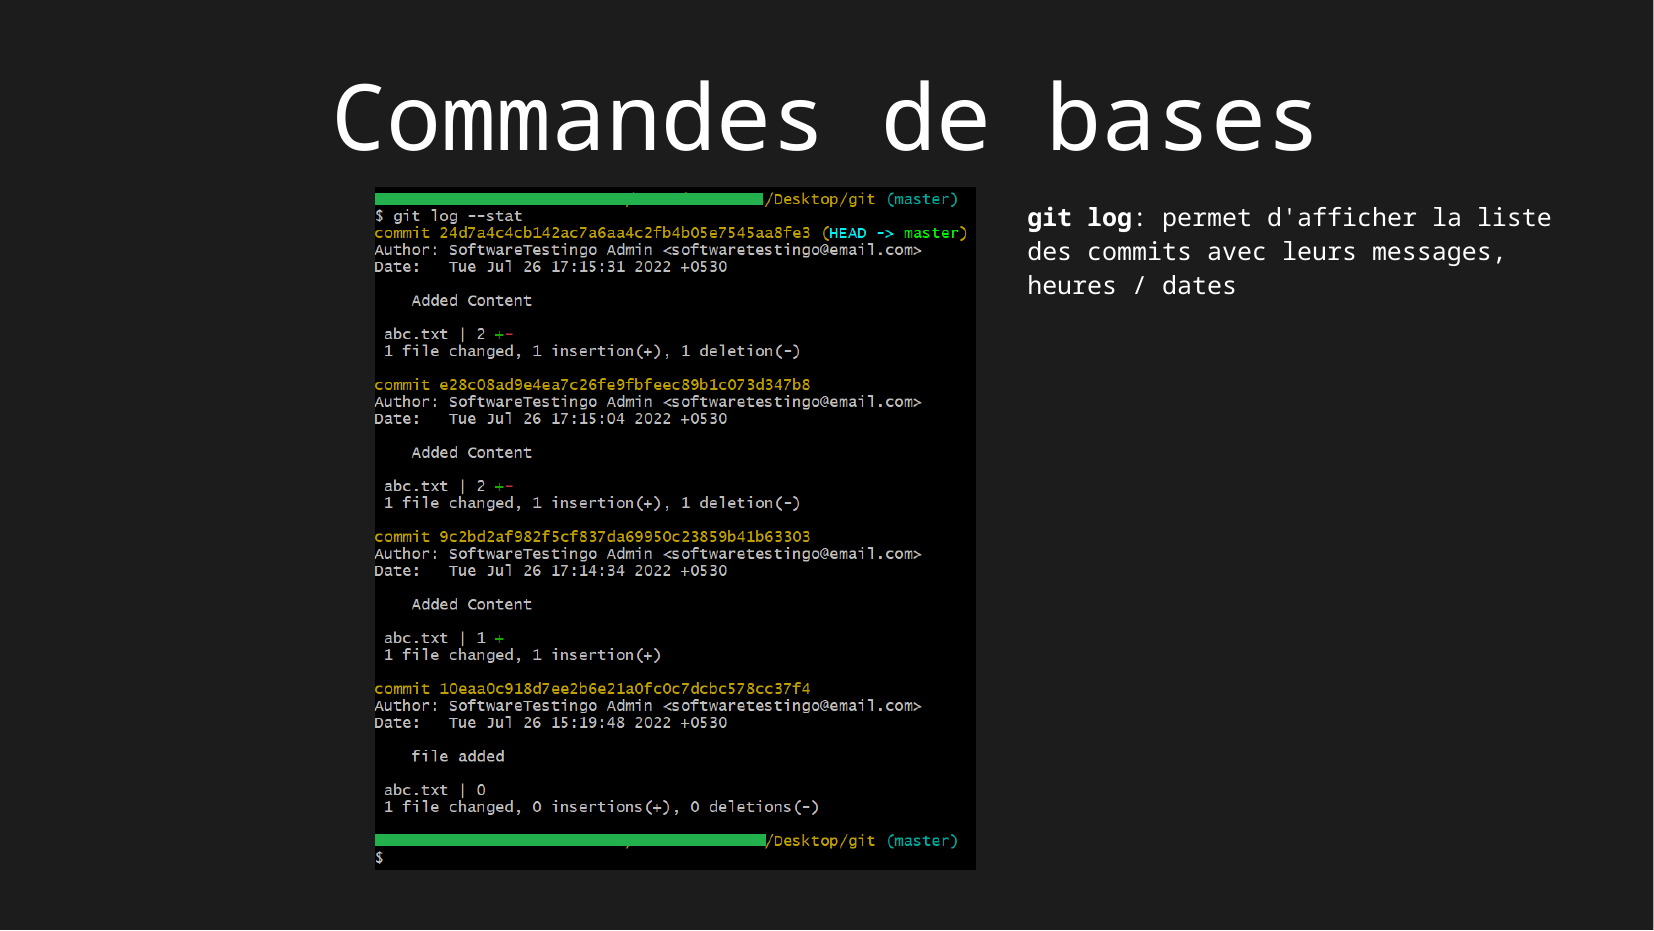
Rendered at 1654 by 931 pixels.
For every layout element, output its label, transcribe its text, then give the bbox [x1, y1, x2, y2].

picture [375, 187, 976, 870]
title Commandes de bases [82, 37, 1571, 193]
text_box git log: permet d'afficher la liste des commits avec leurs messages, heures / dates [1012, 192, 1576, 755]
